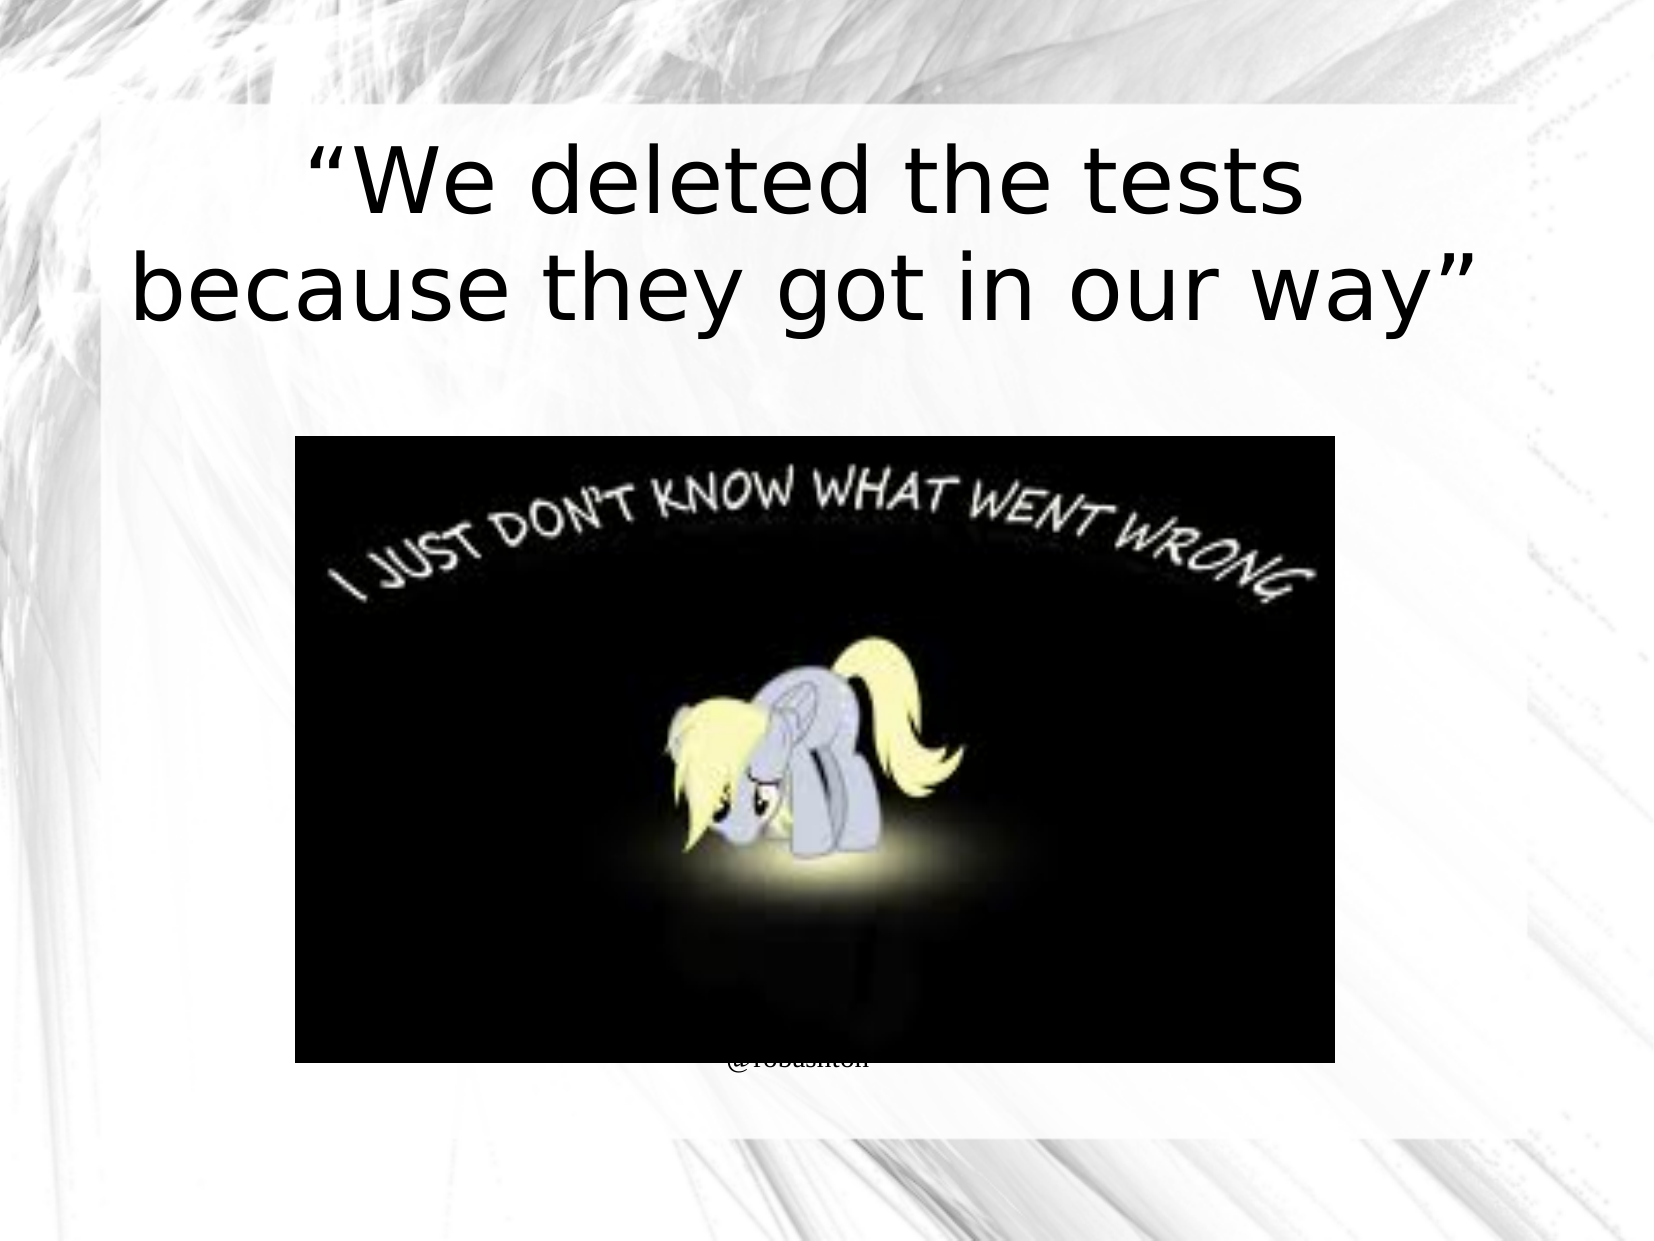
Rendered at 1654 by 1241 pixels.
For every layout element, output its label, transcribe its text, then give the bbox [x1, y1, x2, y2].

title “We deleted the tests because they got in our way” [112, 128, 1501, 343]
picture [0, 0, 1654, 1241]
